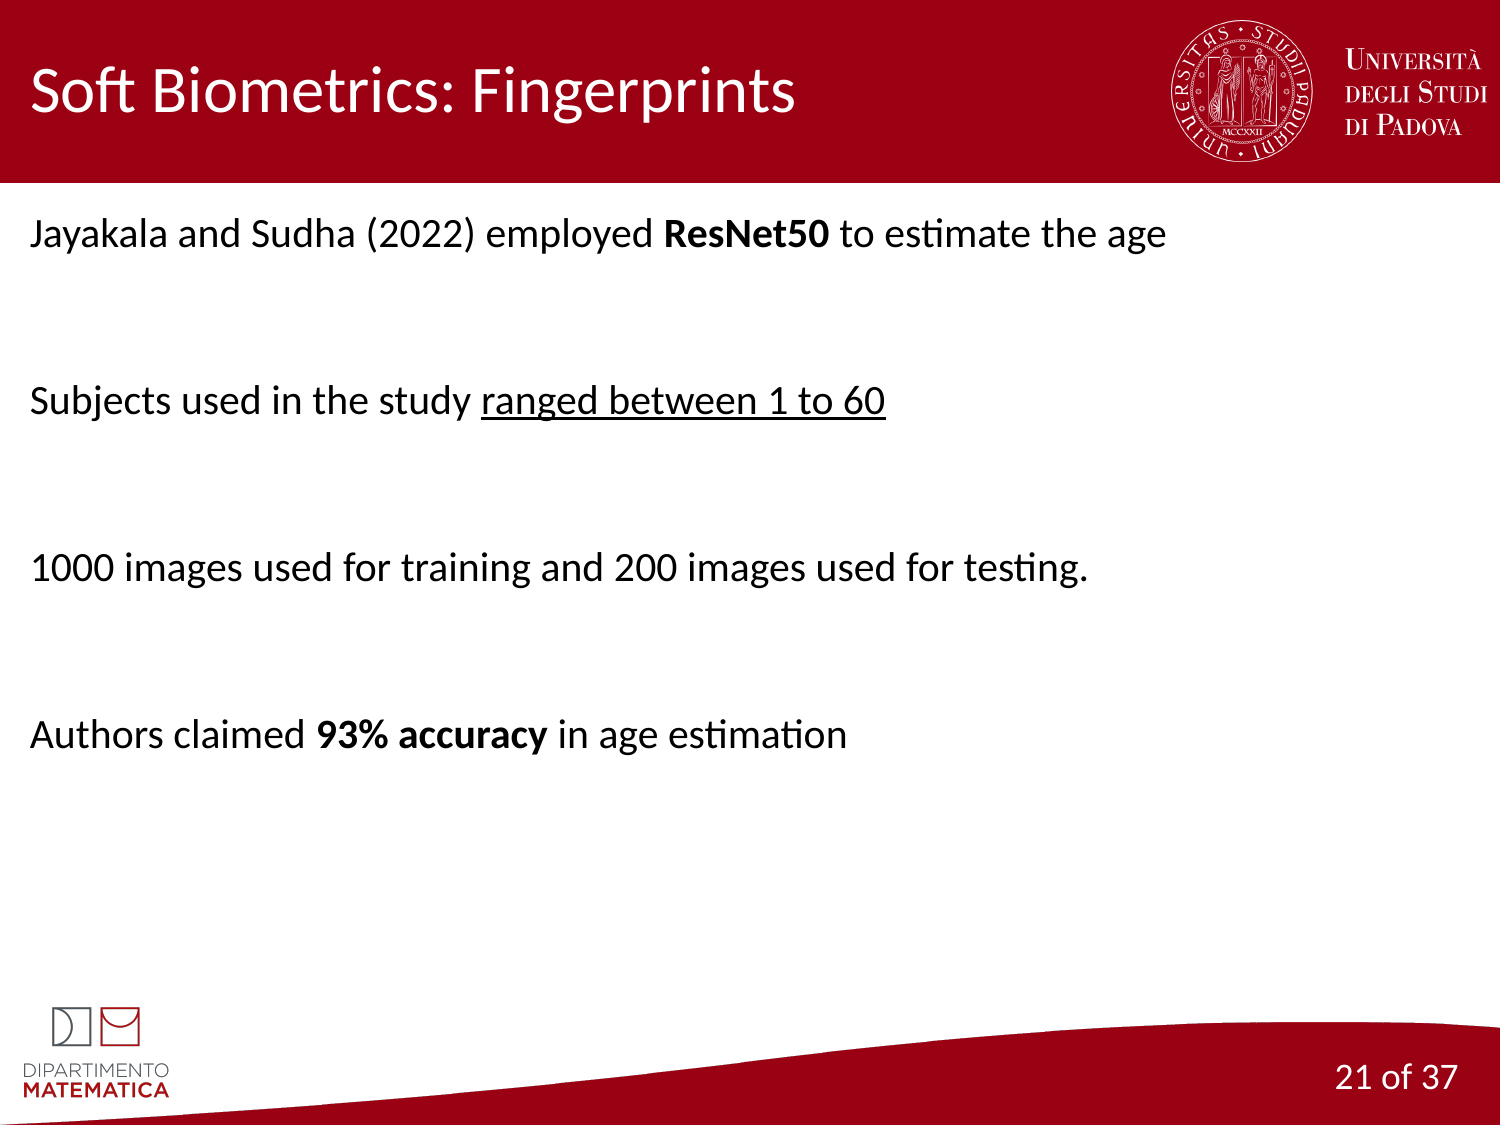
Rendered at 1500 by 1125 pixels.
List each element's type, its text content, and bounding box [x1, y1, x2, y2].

picture [0, 1021, 1500, 1125]
text_box Jayakala and Sudha (2022) employed ResNet50 to estimate the age Subjects used in the study ranged between 1 to 60 1000 images used for training and 200 images used for testing. Authors claimed 93% accuracy in age estimation [15, 209, 1441, 1059]
slide_number 21 of 37 [1136, 1044, 1474, 1104]
picture [1171, 20, 1487, 162]
title Soft Biometrics: Fingerprints [0, 0, 1159, 183]
